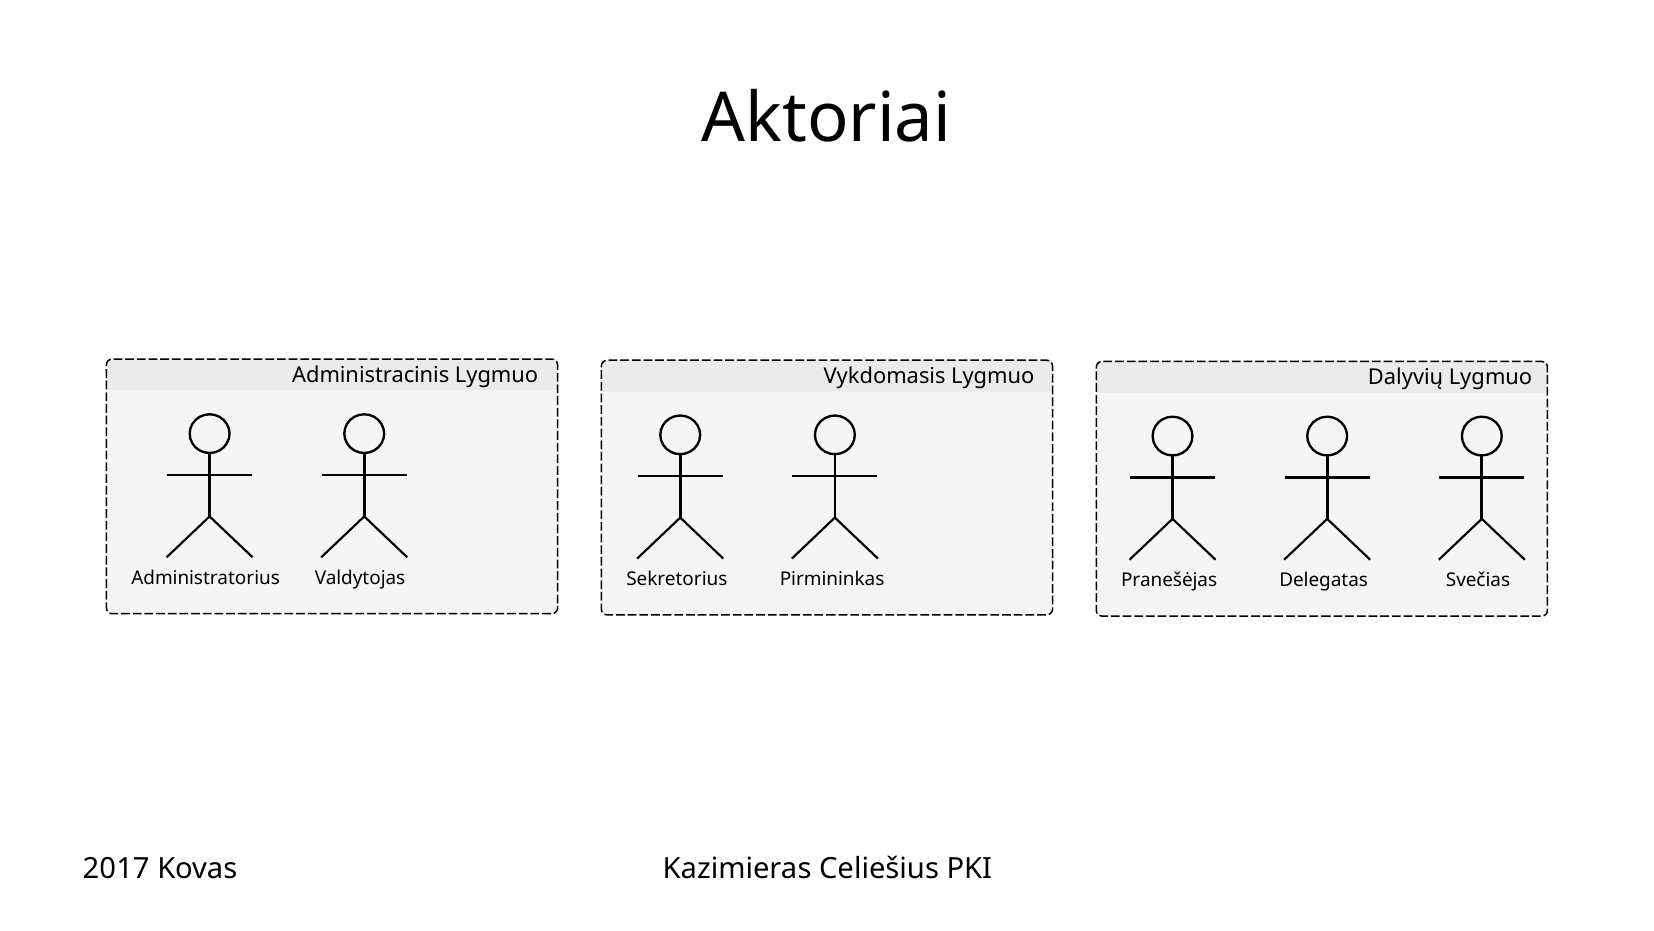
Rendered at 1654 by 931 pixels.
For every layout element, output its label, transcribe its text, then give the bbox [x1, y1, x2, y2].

picture [82, 335, 1571, 639]
title Aktoriai [82, 37, 1571, 193]
